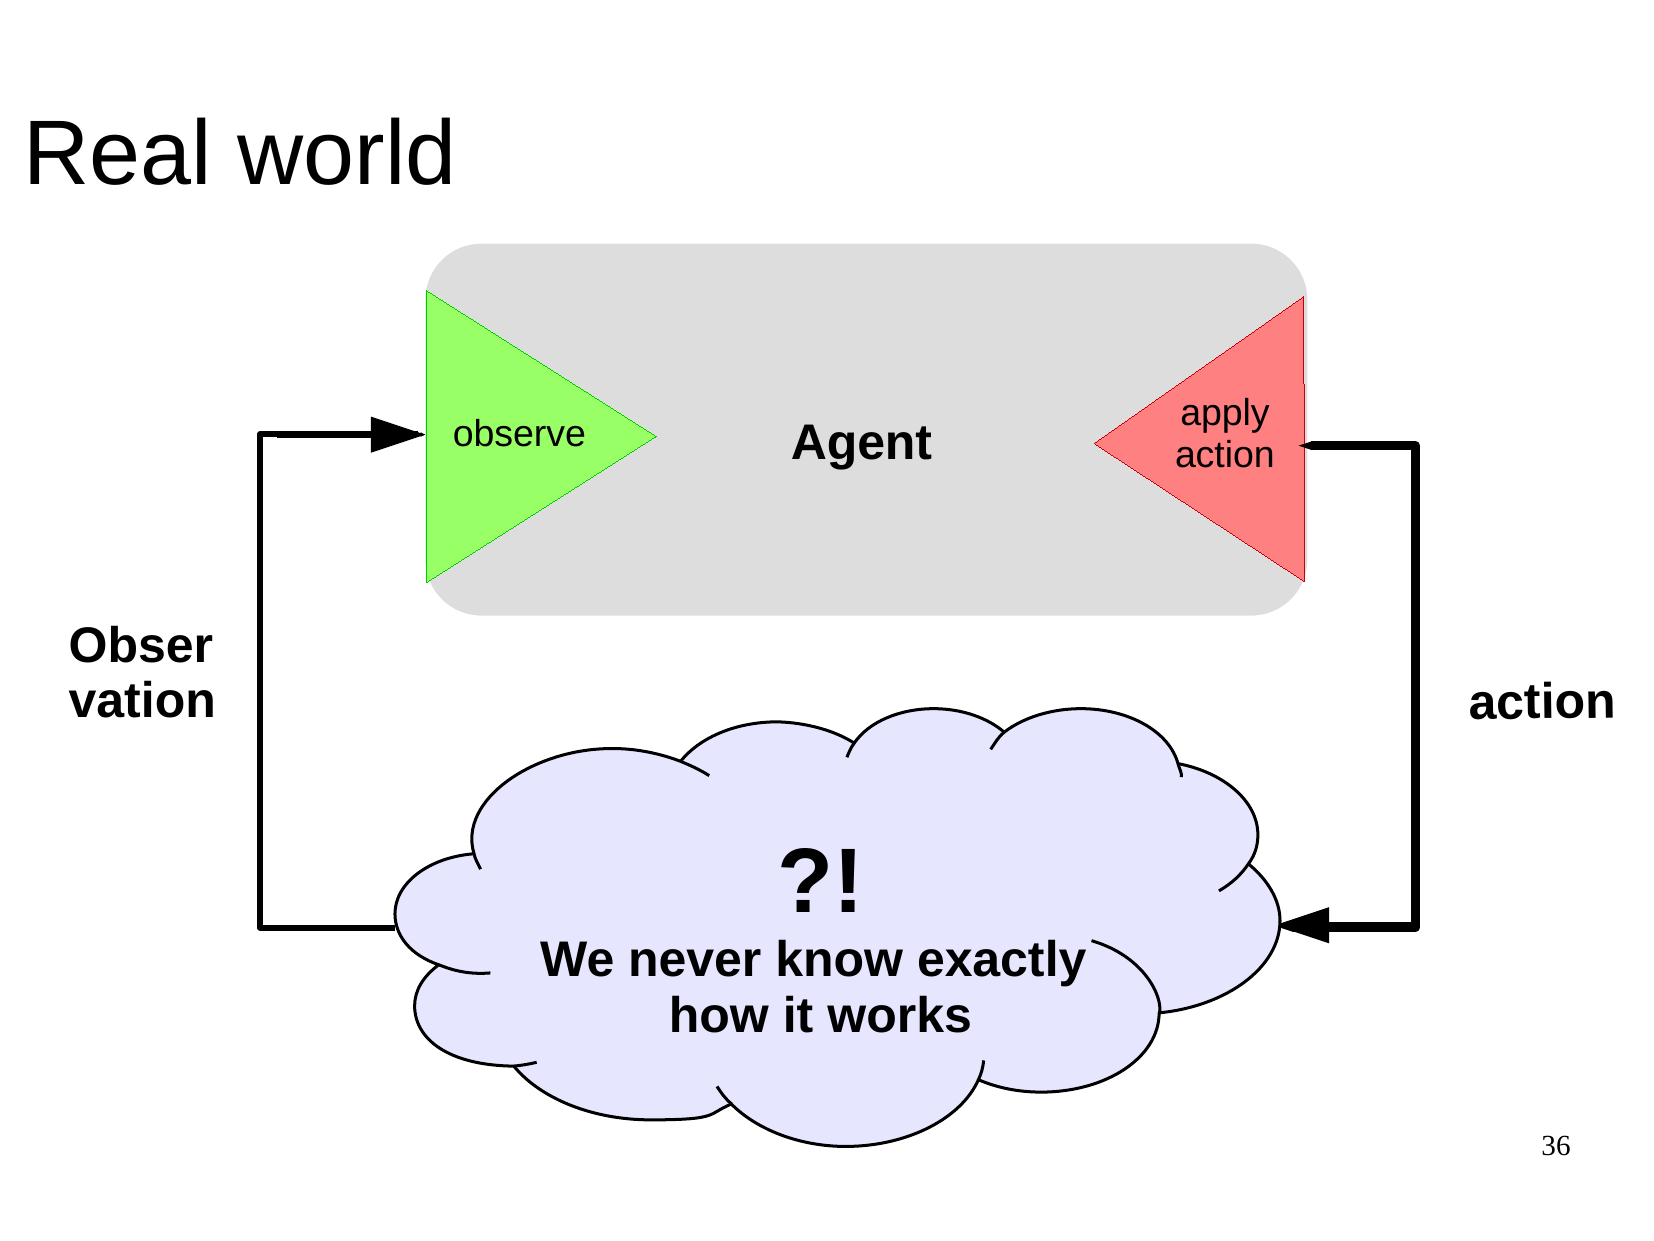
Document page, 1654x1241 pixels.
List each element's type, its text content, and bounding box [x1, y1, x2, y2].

text_box apply action [1151, 375, 1299, 493]
text_box [446, 1052, 1145, 1147]
title Real world [23, 49, 1512, 257]
text_box action [1444, 655, 1654, 748]
text_box Agent [685, 398, 1039, 488]
text_box Observation [45, 600, 241, 746]
text_box [416, 234, 1317, 625]
text_box observe [404, 396, 635, 472]
text_box [475, 708, 1281, 1006]
text_box ?! We never know exactly how it works [445, 821, 1196, 1052]
text_box [394, 859, 445, 1052]
